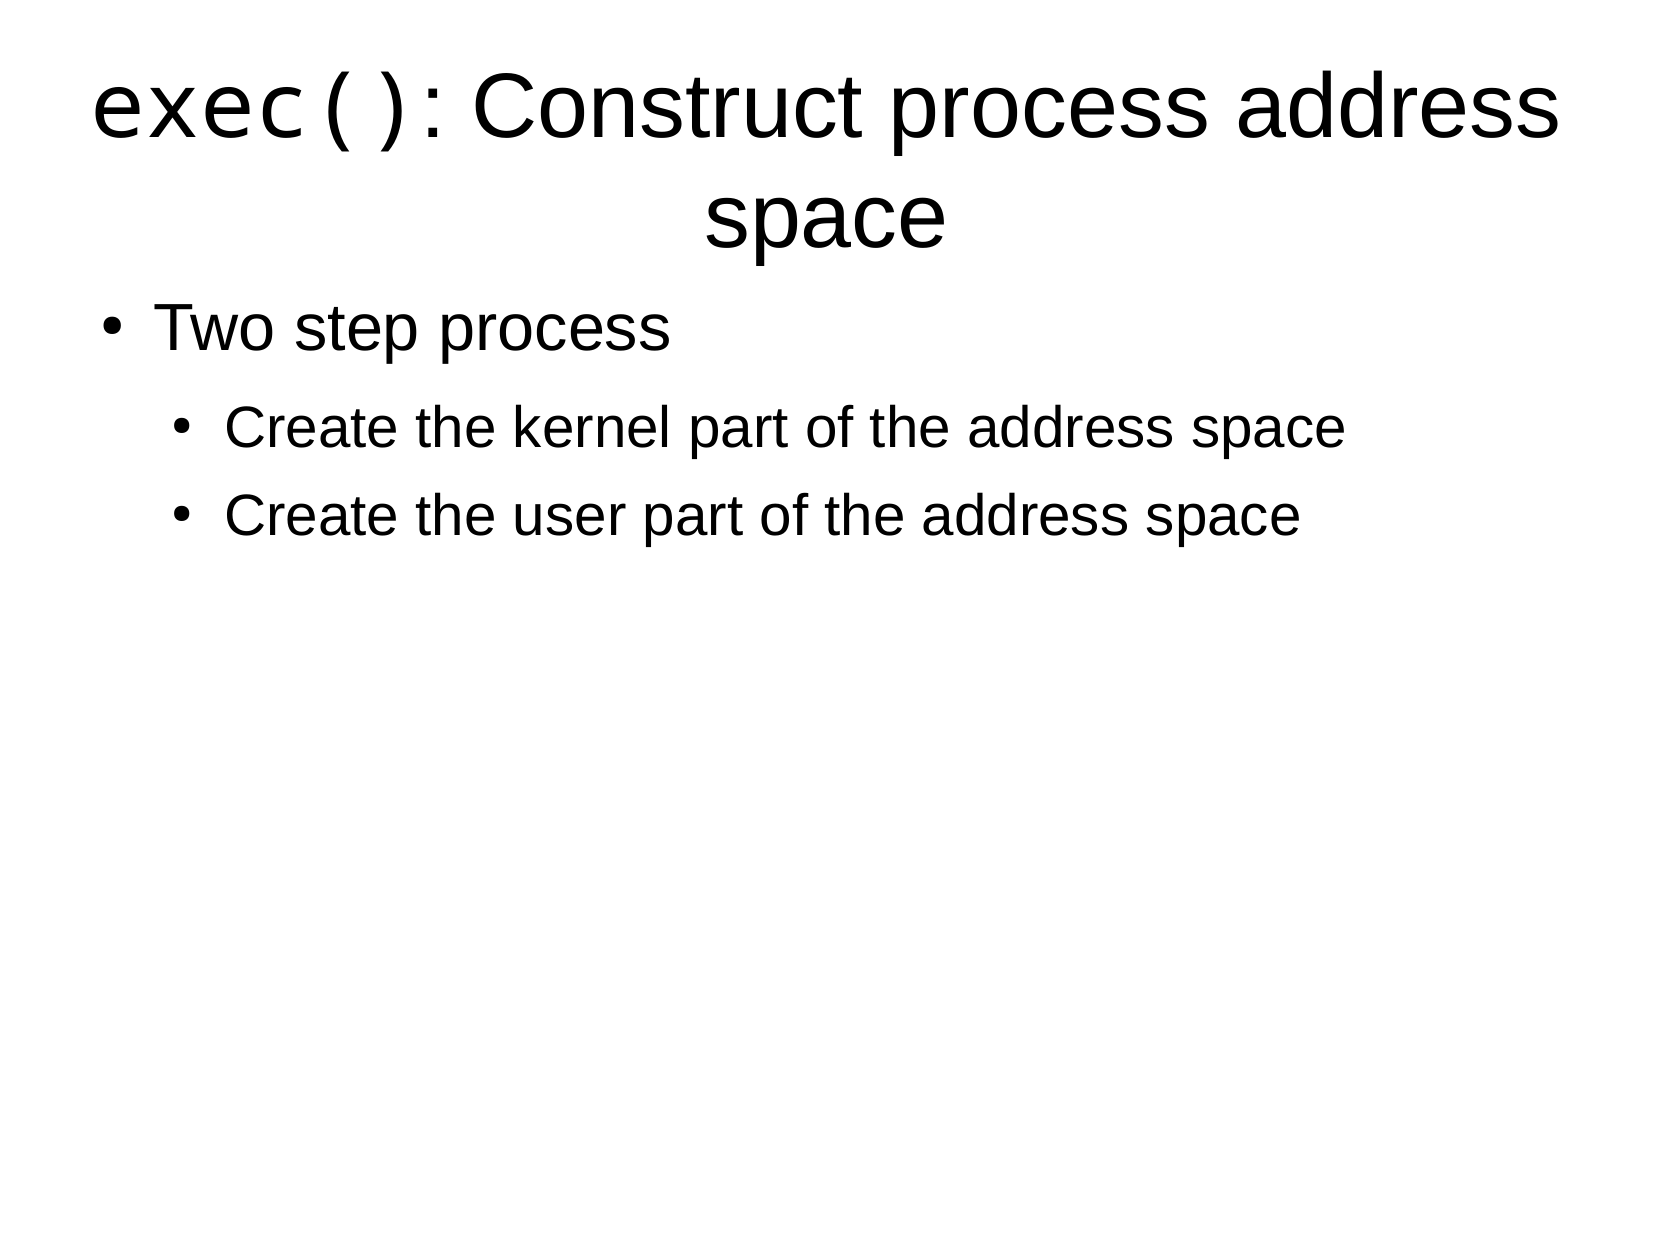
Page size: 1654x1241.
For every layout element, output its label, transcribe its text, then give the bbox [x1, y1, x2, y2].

title exec(): Construct process address space [82, 40, 1571, 266]
list Two step process Create the kernel part of the address space Create the user part of the address space [82, 290, 1571, 1010]
